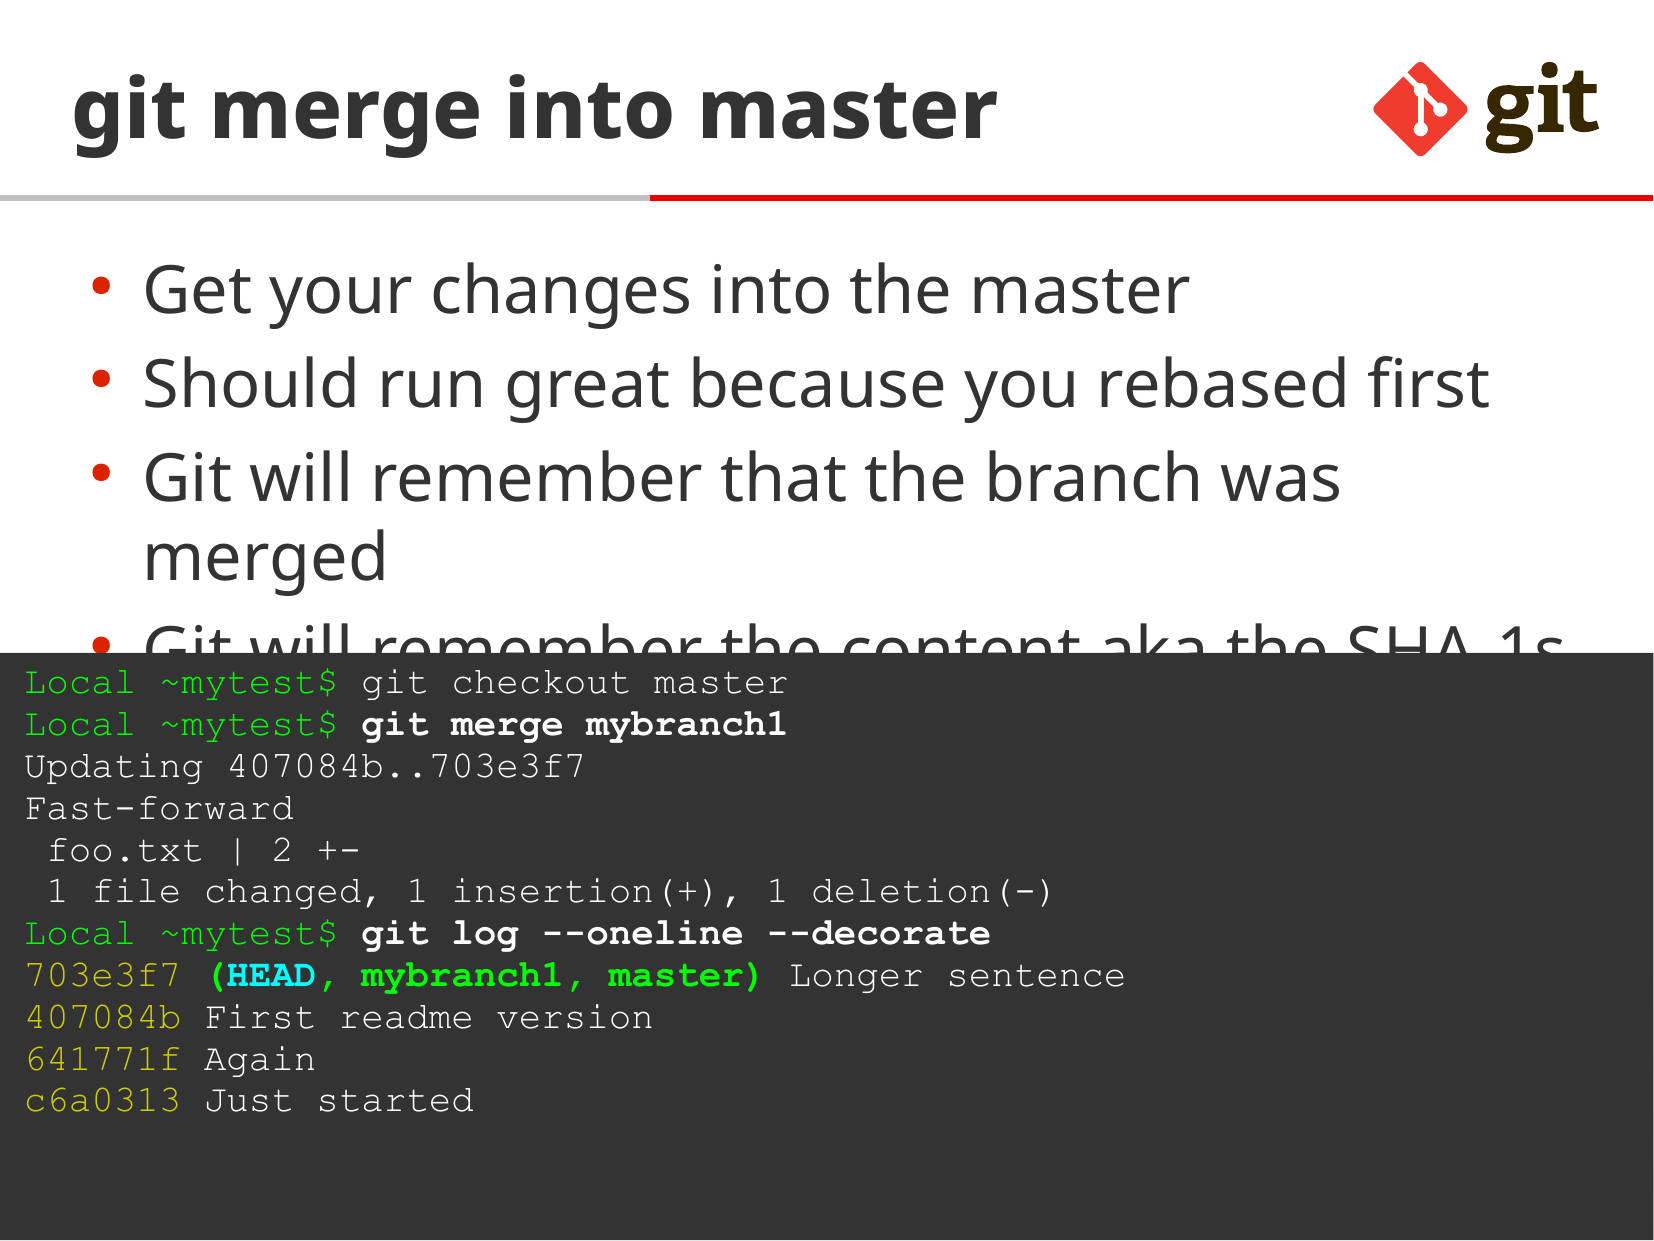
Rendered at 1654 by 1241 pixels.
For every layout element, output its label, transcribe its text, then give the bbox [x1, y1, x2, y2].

title git merge into master [56, 36, 1546, 175]
list Get your changes into the master Should run great because you rebased first Git will remember that the branch was merged Git will remember the content aka the SHA-1s [56, 239, 1595, 616]
text_box Local ~mytest$ git checkout master Local ~mytest$ git merge mybranch1 Updating 407084b..703e3f7 Fast-forward foo.txt | 2 +- 1 file changed, 1 insertion(+), 1 deletion(-) Local ~mytest$ git log --oneline --decorate 703e3f7 (HEAD, mybranch1, master) Longer sentence 407084b First readme version 641771f Again c6a0313 Just started [0, 652, 1654, 1241]
